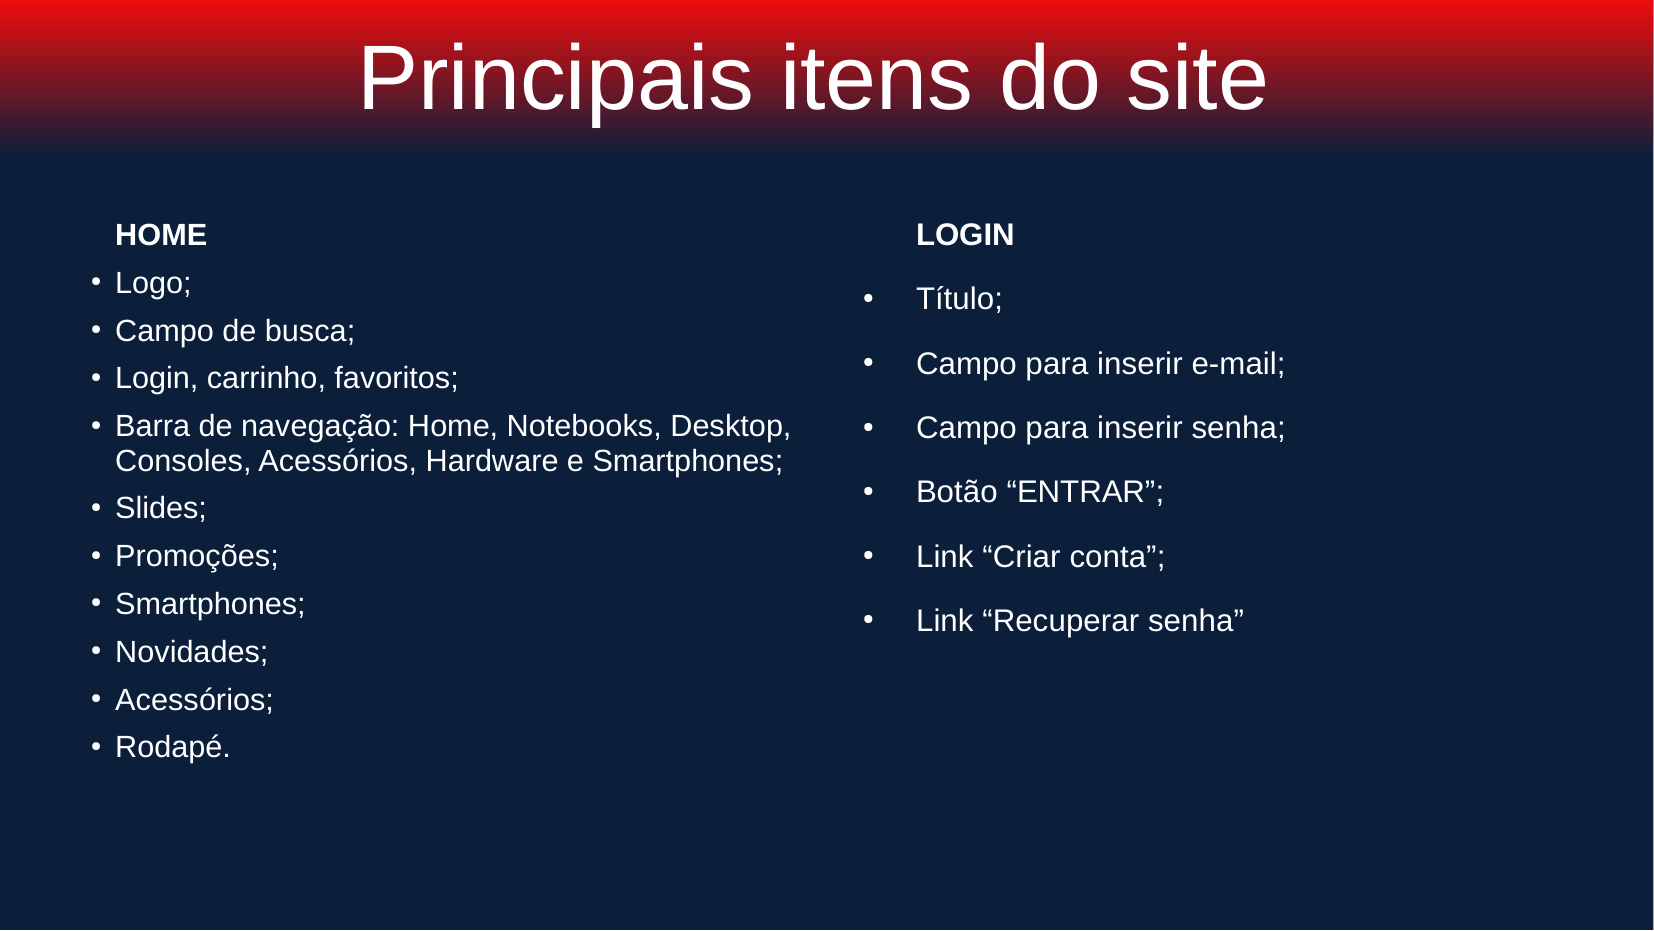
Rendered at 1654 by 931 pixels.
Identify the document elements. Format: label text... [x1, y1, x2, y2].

list HOME Logo; Campo de busca; Login, carrinho, favoritos; Barra de navegação: Home, Notebooks, Desktop, Consoles, Acessórios, Hardware e Smartphones; Slides; Promoções; Smartphones; Novidades; Acessórios; Rodapé. [82, 217, 809, 768]
title Principais itens do site [0, 0, 1654, 156]
list LOGIN Título; Campo para inserir e-mail; Campo para inserir senha; Botão “ENTRAR”; Link “Criar conta”; Link “Recuperar senha” [845, 217, 1572, 758]
